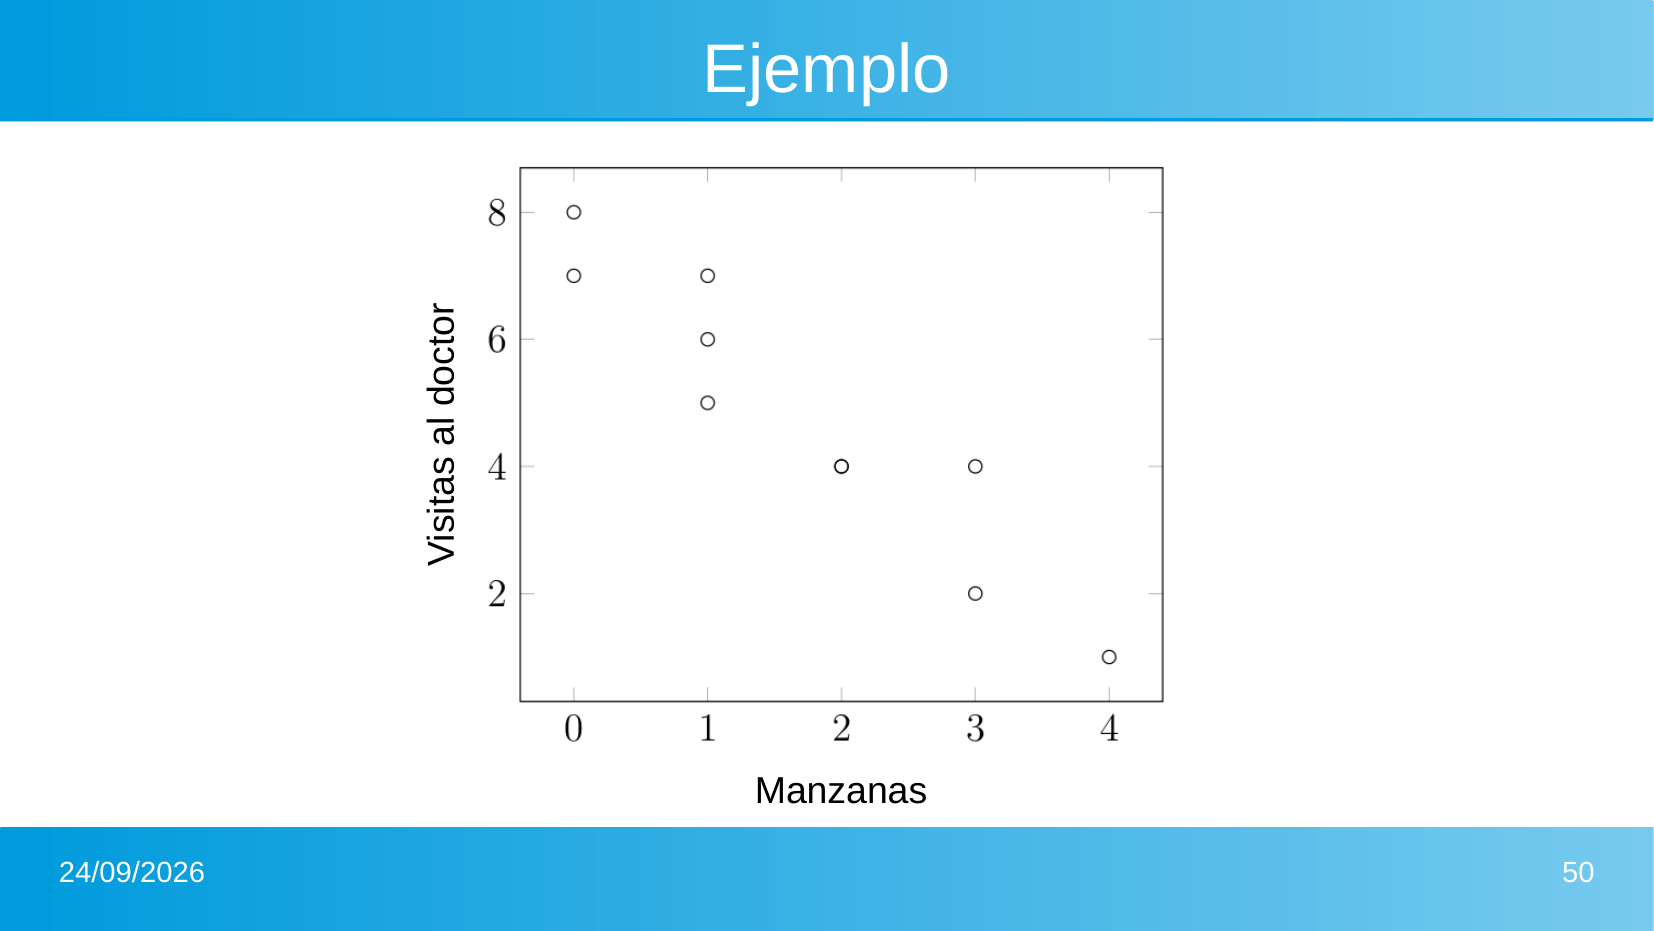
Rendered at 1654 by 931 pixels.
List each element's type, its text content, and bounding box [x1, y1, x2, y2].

picture [482, 165, 1168, 745]
text_box Visitas al doctor [411, 287, 470, 581]
text_box Manzanas [740, 761, 943, 819]
title Ejemplo [59, 29, 1595, 108]
